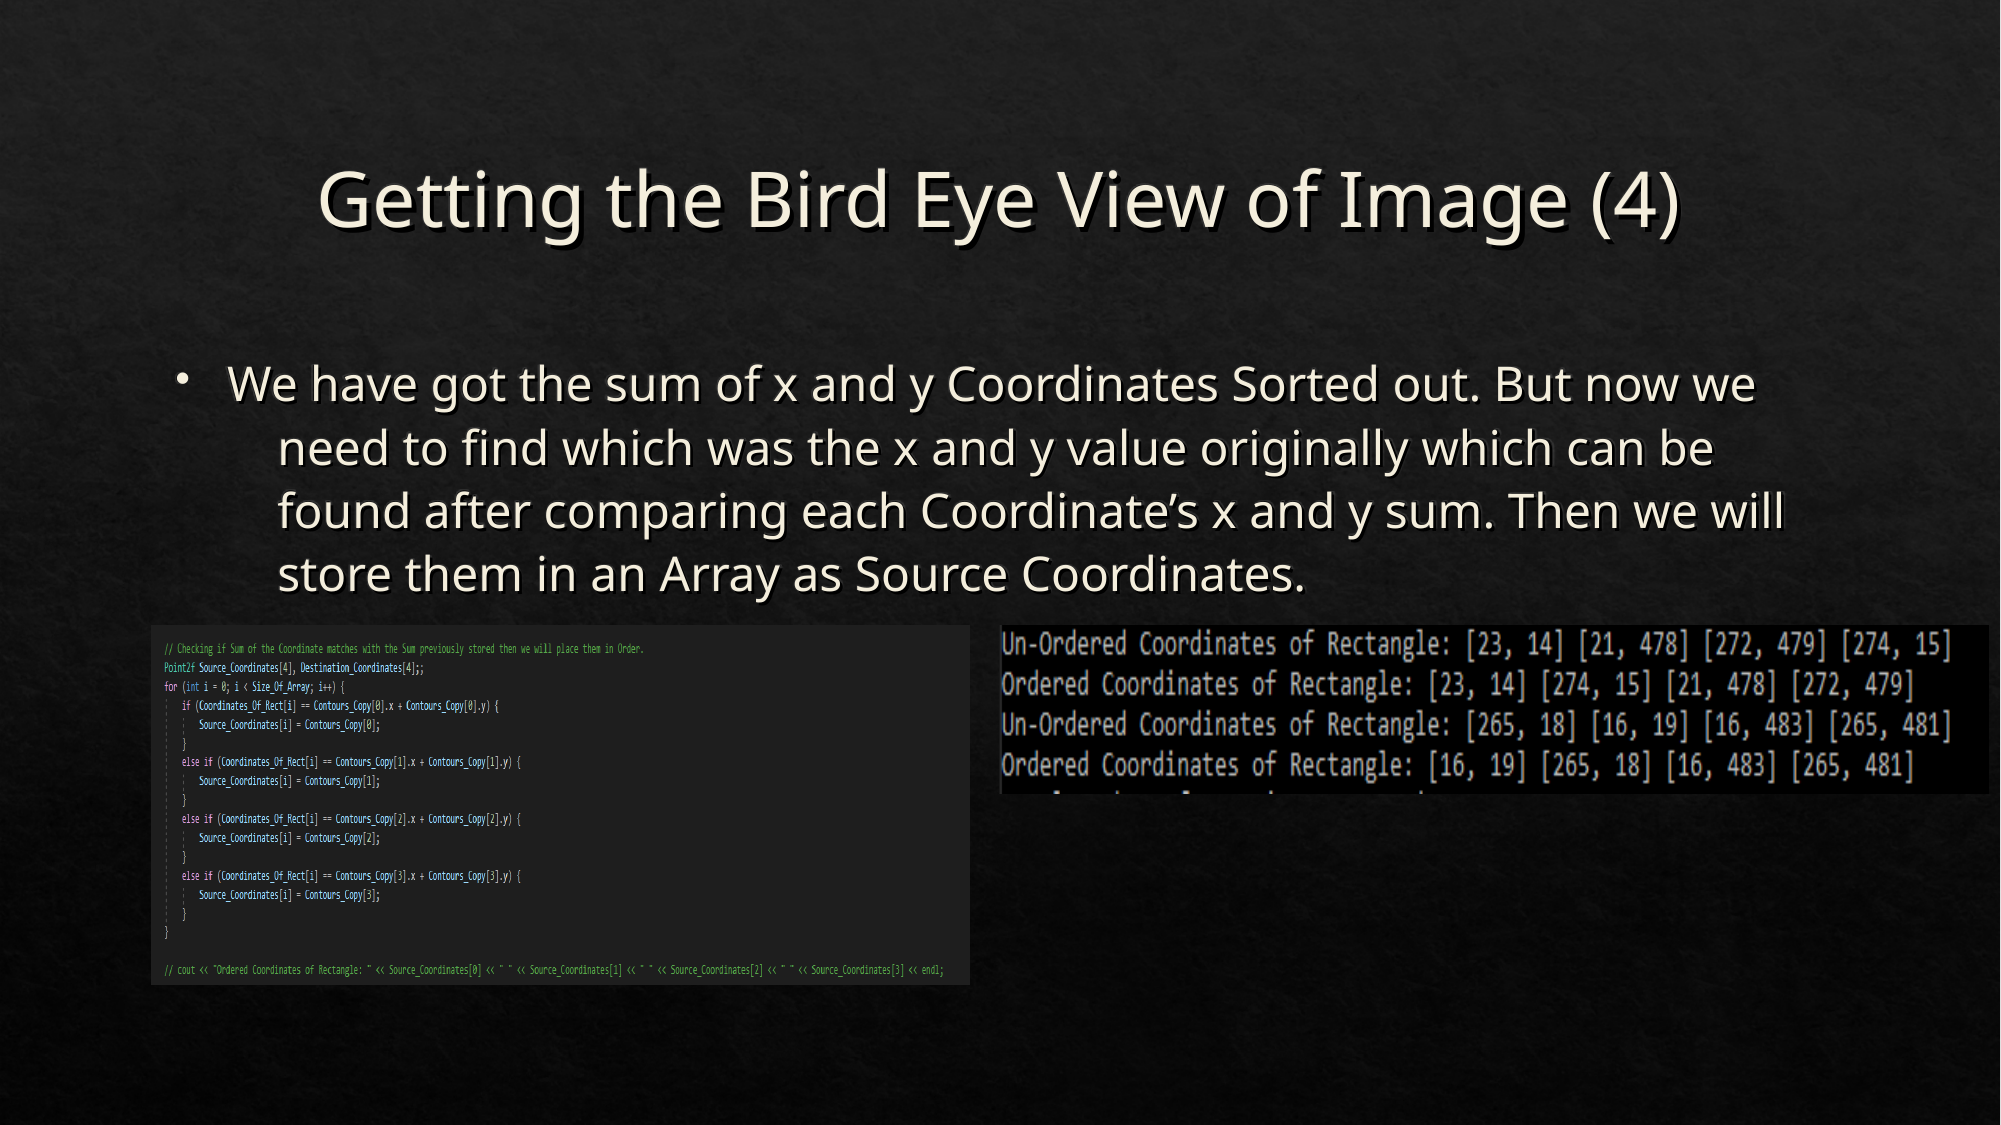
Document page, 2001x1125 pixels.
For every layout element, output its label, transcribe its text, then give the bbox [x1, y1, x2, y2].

picture [151, 625, 970, 985]
list We have got the sum of x and y Coordinates Sorted out. But now we need to find which was the x and y value originally which can be found after comparing each Coordinate’s x and y sum. Then we will store them in an Array as Source Coordinates. [149, 340, 1849, 951]
title Getting the Bird Eye View of Image (4) [149, 99, 1849, 307]
picture [999, 625, 1989, 794]
